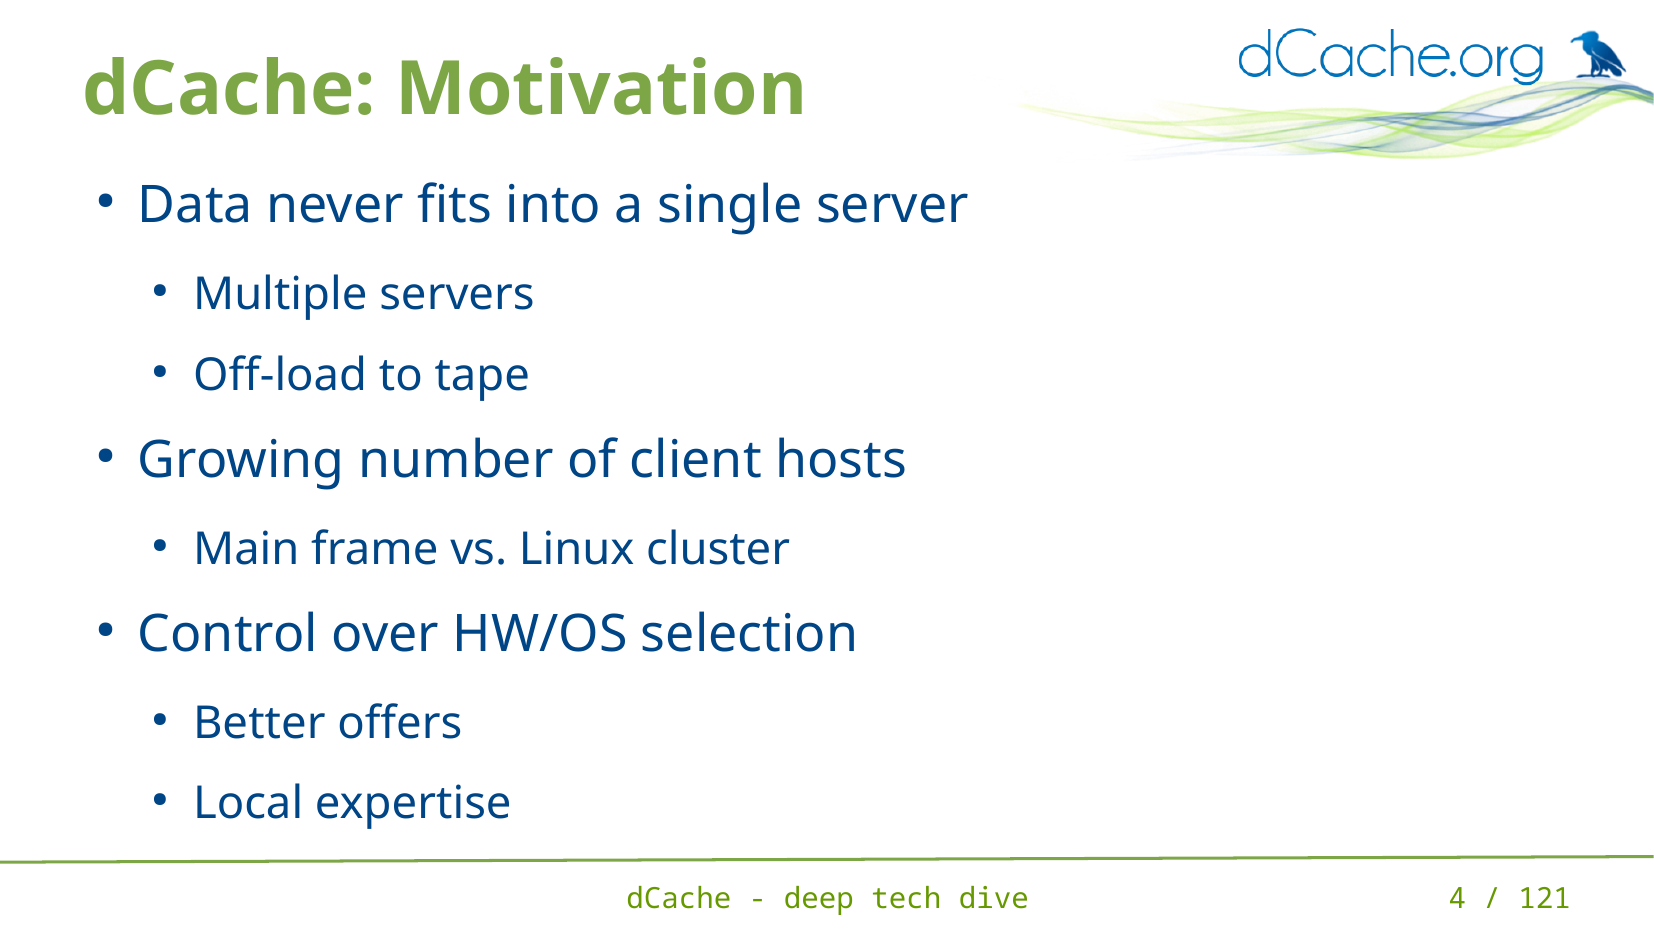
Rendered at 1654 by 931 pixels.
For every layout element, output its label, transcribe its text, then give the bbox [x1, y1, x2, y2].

list Data never fits into a single server Multiple servers Off-load to tape Growing number of client hosts Main frame vs. Linux cluster Control over HW/OS selection Better offers Local expertise [82, 167, 1571, 839]
picture [956, 16, 1654, 169]
title dCache: Motivation [82, 40, 1605, 131]
